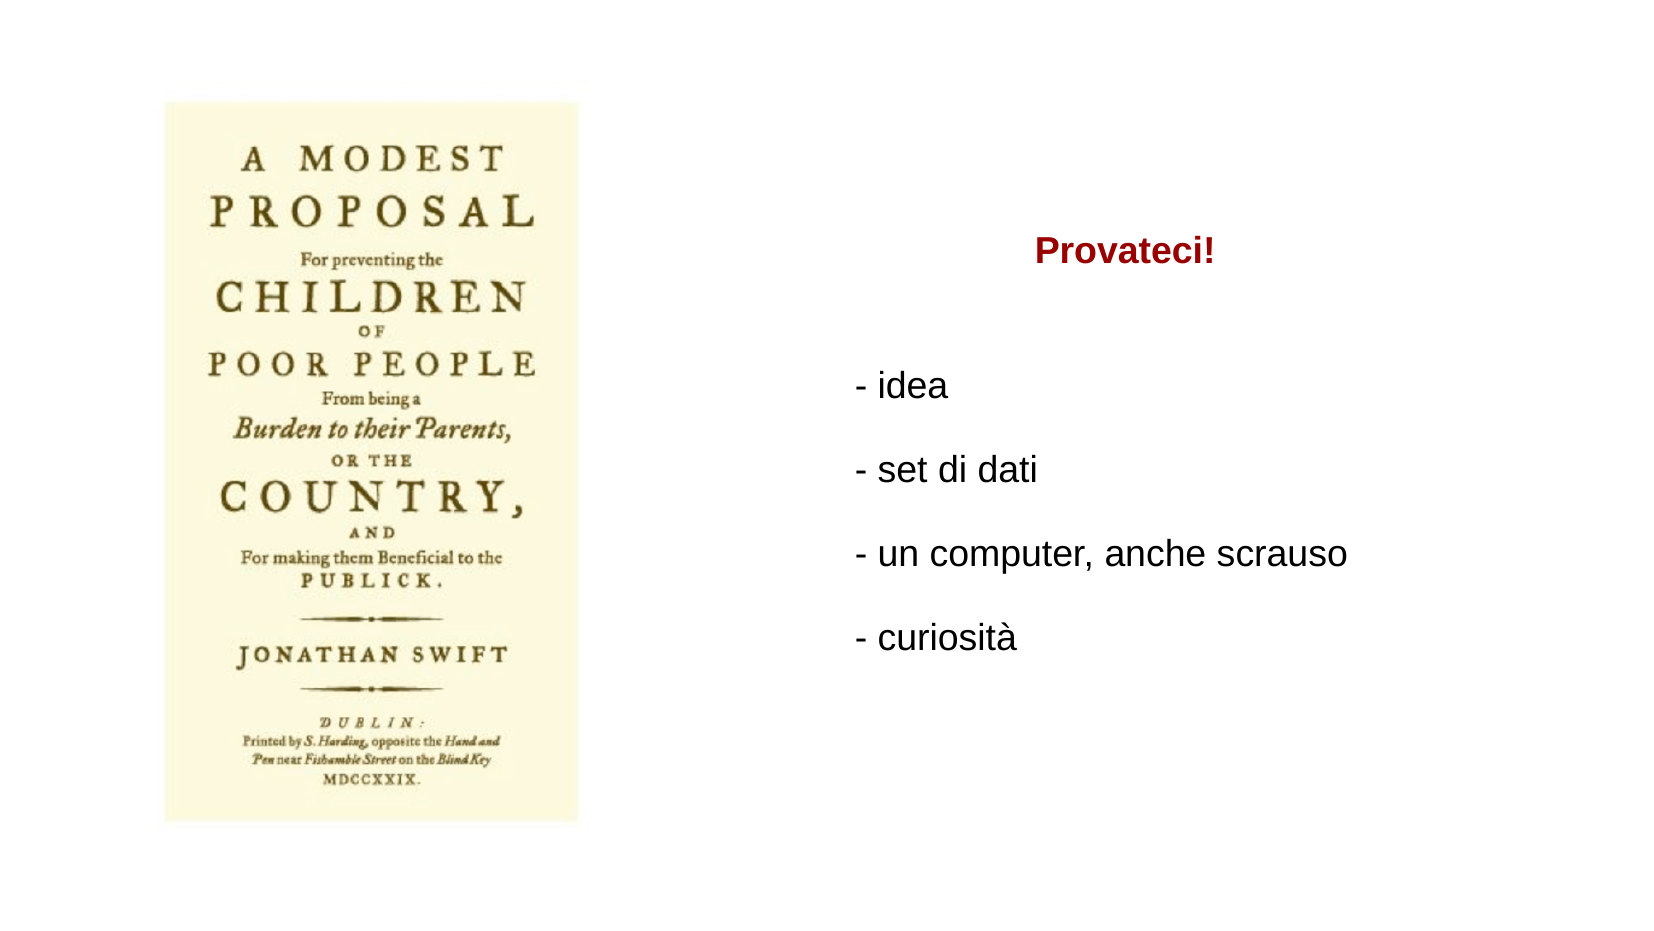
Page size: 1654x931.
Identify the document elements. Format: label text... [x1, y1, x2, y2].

text_box Provateci! [1020, 222, 1291, 280]
picture [150, 80, 601, 841]
text_box - idea - set di dati - un computer, anche scrauso - curiosità [840, 357, 1411, 751]
